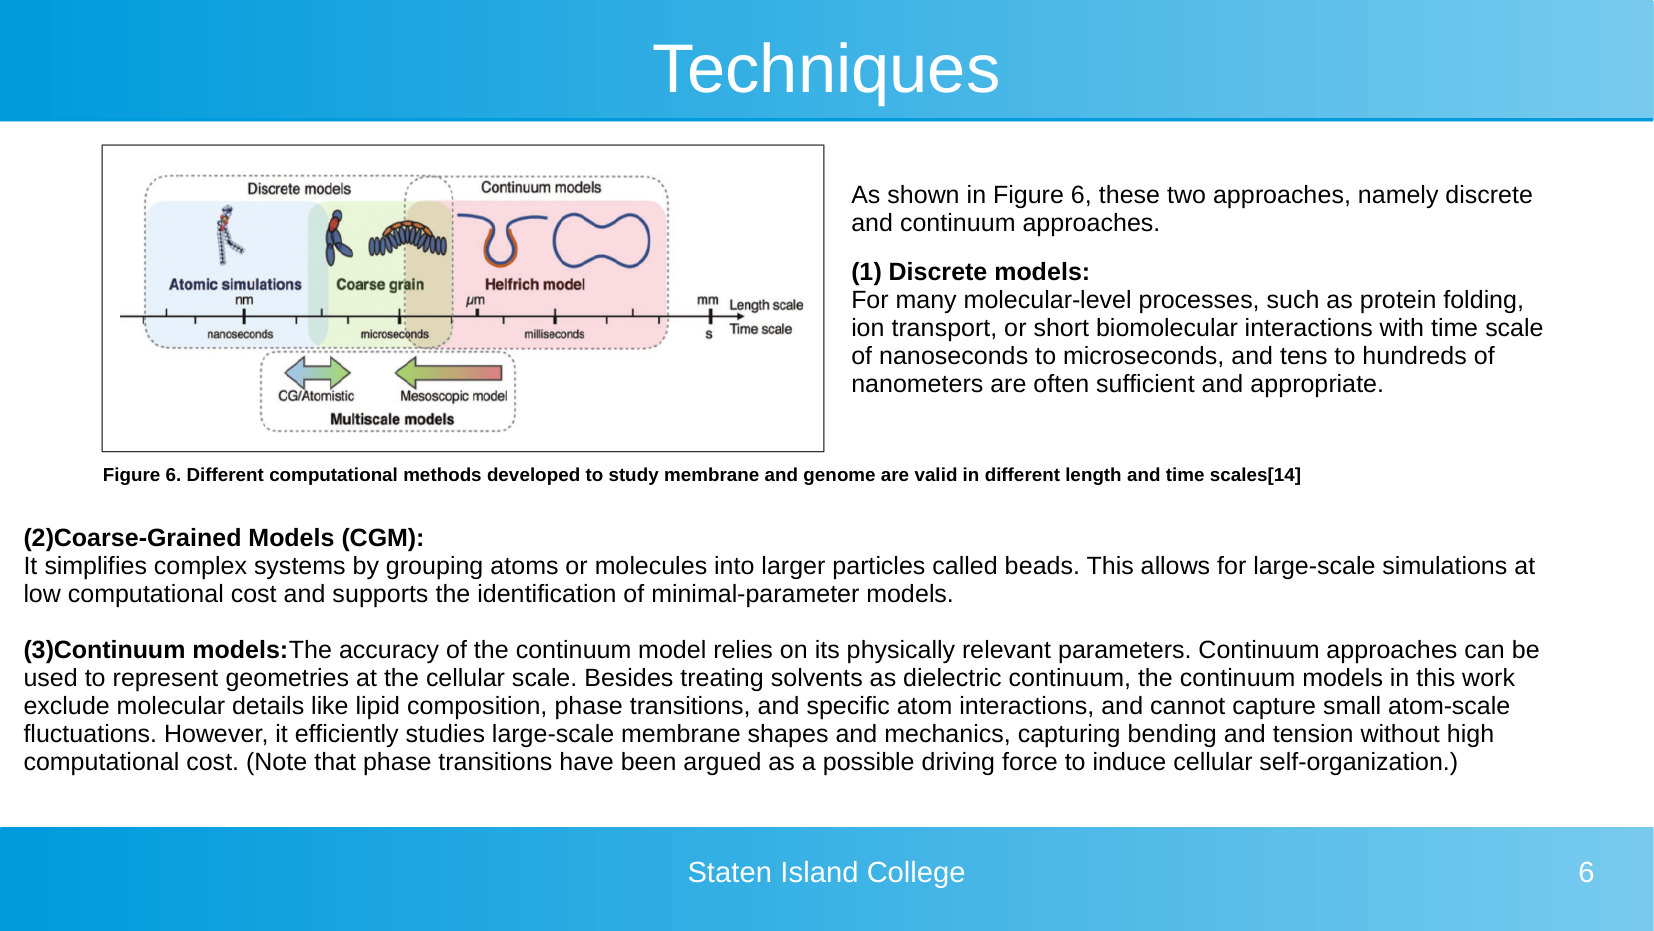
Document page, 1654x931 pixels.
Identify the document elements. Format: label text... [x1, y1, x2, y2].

text_box As shown in Figure 6, these two approaches, namely discrete and continuum approaches. (1) Discrete models: For many molecular-level processes, such as protein folding, ion transport, or short biomolecular interactions with time scale of nanoseconds to microseconds, and tens to hundreds of nanometers are often sufficient and appropriate. [836, 173, 1574, 403]
text_box (2)Coarse-Grained Models (CGM): It simplifies complex systems by grouping atoms or molecules into larger particles called beads. This allows for large-scale simulations at low computational cost and supports the identification of minimal-parameter models. (3)Continuum models:The accuracy of the continuum model relies on its physically relevant parameters. Continuum approaches can be used to represent geometries at the cellular scale. Besides treating solvents as dielectric continuum, the continuum models in this work exclude molecular details like lipid composition, phase transitions, and specific atom interactions, and cannot capture small atom-scale fluctuations. However, it efficiently studies large-scale membrane shapes and mechanics, capturing bending and tension without high computational cost. (Note that phase transitions have been argued as a possible driving force to induce cellular self-organization.) [8, 516, 1560, 789]
title Techniques [59, 29, 1595, 108]
picture [88, 133, 830, 457]
text_box Figure 6. Different computational methods developed to study membrane and genome are valid in different length and time scales[14] [88, 457, 1542, 496]
